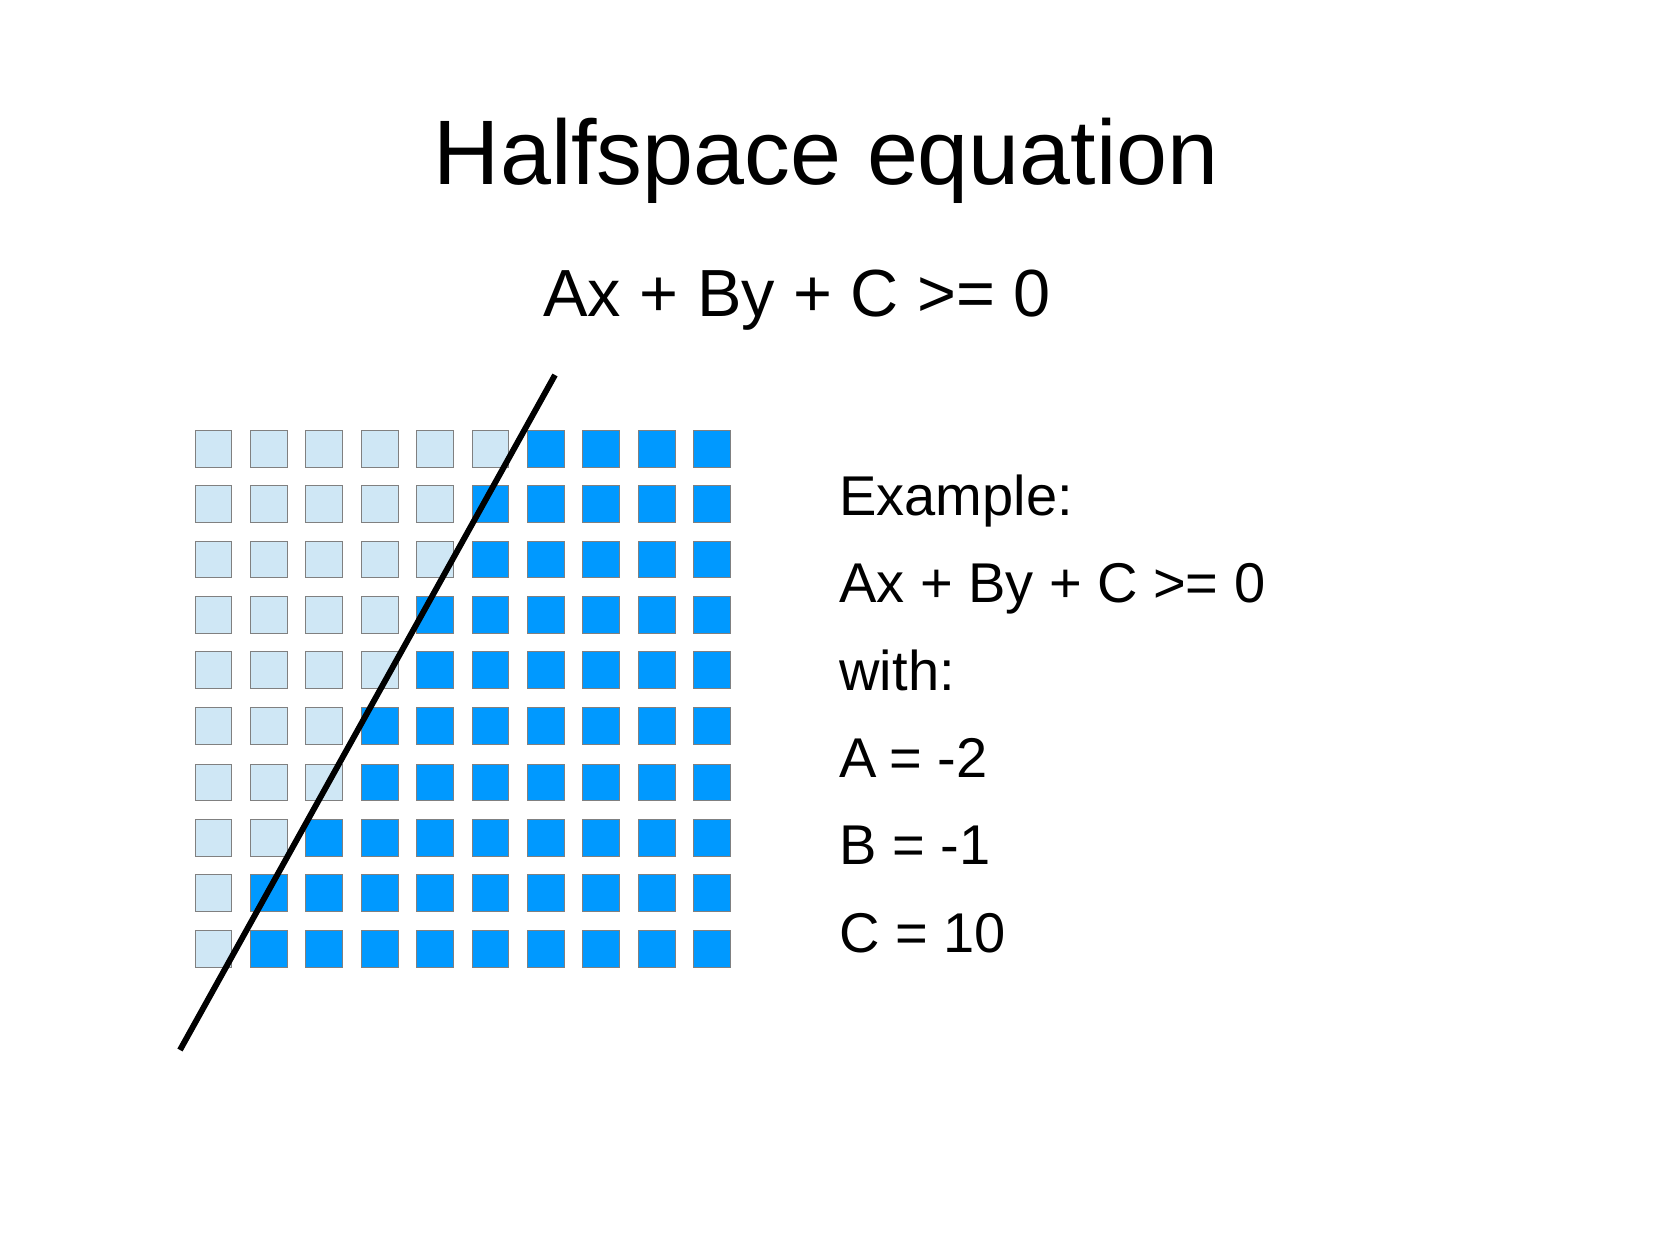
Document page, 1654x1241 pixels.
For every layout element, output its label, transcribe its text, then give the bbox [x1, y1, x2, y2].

text_box [472, 596, 509, 634]
text_box [472, 541, 509, 578]
text_box [638, 707, 676, 745]
text_box [582, 651, 620, 689]
text_box [582, 707, 620, 745]
text_box [250, 596, 288, 634]
text_box [305, 485, 343, 523]
text_box [305, 707, 343, 745]
text_box [416, 596, 428, 617]
text_box [195, 430, 232, 468]
text_box [582, 930, 620, 968]
text_box [527, 707, 565, 745]
text_box [416, 651, 454, 689]
text_box [361, 764, 399, 801]
text_box [305, 874, 343, 912]
text_box [250, 930, 288, 968]
text_box [195, 541, 232, 578]
text_box [361, 930, 399, 968]
text_box [416, 764, 454, 801]
text_box [527, 430, 565, 468]
text_box [472, 930, 509, 968]
text_box [361, 819, 399, 857]
text_box [305, 819, 343, 857]
text_box [693, 819, 731, 857]
text_box [638, 930, 676, 968]
text_box [305, 430, 343, 468]
text_box [527, 485, 565, 523]
text_box [527, 541, 565, 578]
text_box [305, 764, 334, 801]
text_box [582, 596, 620, 634]
text_box [361, 430, 399, 468]
text_box [638, 764, 676, 801]
text_box [472, 764, 509, 801]
text_box [361, 541, 399, 578]
text_box [472, 707, 509, 745]
text_box [447, 565, 454, 578]
text_box [638, 541, 676, 578]
text_box [416, 707, 454, 745]
text_box [250, 764, 288, 801]
text_box [582, 819, 620, 857]
text_box [250, 485, 288, 523]
text_box [250, 707, 288, 745]
text_box [195, 485, 232, 523]
text_box [416, 819, 454, 857]
text_box [361, 874, 399, 912]
text_box [472, 430, 509, 468]
text_box [638, 651, 676, 689]
text_box [361, 707, 399, 745]
text_box [416, 930, 454, 968]
text_box [638, 430, 676, 468]
text_box [472, 874, 509, 912]
text_box [693, 430, 731, 468]
text_box [638, 819, 676, 857]
text_box [250, 541, 288, 578]
text_box [416, 541, 454, 578]
text_box [527, 819, 565, 857]
list Example: Ax + By + C >= 0 with: A = -2 B = -1 C = 10 [780, 464, 1477, 969]
text_box [472, 485, 489, 516]
text_box [195, 930, 232, 968]
text_box [477, 485, 509, 523]
text_box [472, 819, 509, 857]
text_box [693, 707, 731, 745]
text_box [323, 765, 343, 801]
text_box [638, 874, 676, 912]
text_box [305, 596, 343, 634]
text_box [195, 707, 232, 745]
text_box [416, 596, 454, 634]
text_box [527, 764, 565, 801]
text_box [693, 874, 731, 912]
text_box [195, 764, 232, 801]
text_box [361, 651, 397, 689]
text_box [693, 485, 731, 523]
text_box [195, 819, 232, 857]
text_box [582, 430, 620, 468]
text_box [195, 651, 232, 689]
text_box [361, 596, 399, 634]
text_box [361, 707, 366, 716]
text_box [250, 651, 288, 689]
text_box [638, 596, 676, 634]
text_box [361, 485, 399, 523]
text_box [195, 596, 232, 634]
text_box [527, 930, 565, 968]
text_box [527, 651, 565, 689]
text_box [195, 874, 232, 912]
text_box [416, 874, 454, 912]
text_box [261, 874, 288, 912]
text_box [416, 430, 454, 468]
text_box [250, 874, 273, 912]
text_box [416, 485, 454, 523]
text_box [472, 651, 509, 689]
text_box [582, 874, 620, 912]
text_box [385, 664, 399, 689]
list Ax + By + C >= 0 [472, 256, 1201, 387]
text_box [250, 430, 288, 468]
text_box [305, 930, 343, 968]
text_box [693, 541, 731, 578]
text_box [693, 930, 731, 968]
title Halfspace equation [82, 49, 1571, 257]
text_box [638, 485, 676, 523]
text_box [582, 541, 620, 578]
text_box [582, 485, 620, 523]
text_box [305, 651, 343, 689]
text_box [693, 651, 731, 689]
text_box [305, 541, 343, 578]
text_box [582, 764, 620, 801]
text_box [527, 596, 565, 634]
text_box [527, 874, 565, 912]
text_box [693, 596, 731, 634]
text_box [693, 764, 731, 801]
text_box [250, 819, 288, 857]
